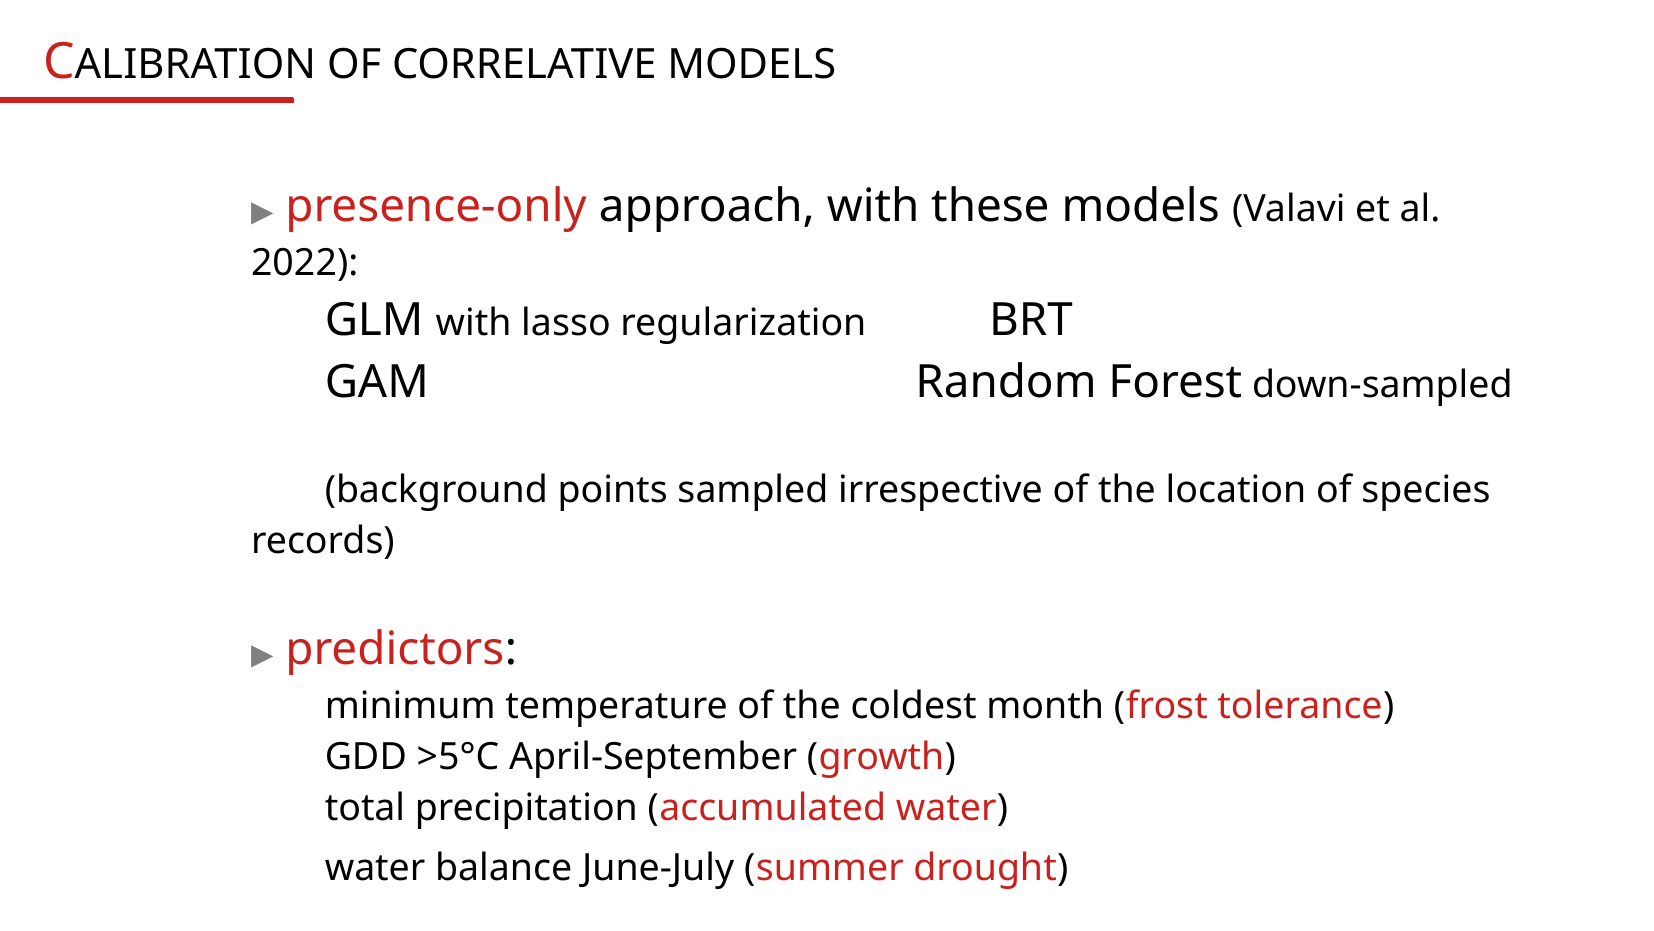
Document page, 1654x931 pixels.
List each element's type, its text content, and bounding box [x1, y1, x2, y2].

text_box ▶ presence-only approach, with these models (Valavi et al. 2022): GLM with lasso regularization BRT GAM Random Forest down-sampled (background points sampled irrespective of the location of species records) ▶ predictors: minimum temperature of the coldest month (frost tolerance) GDD >5°C April-September (growth) total precipitation (accumulated water) water balance June-July (summer drought) + pH, water holding capacity [236, 165, 1536, 925]
text_box CALIBRATION OF CORRELATIVE MODELS [28, 0, 1623, 119]
